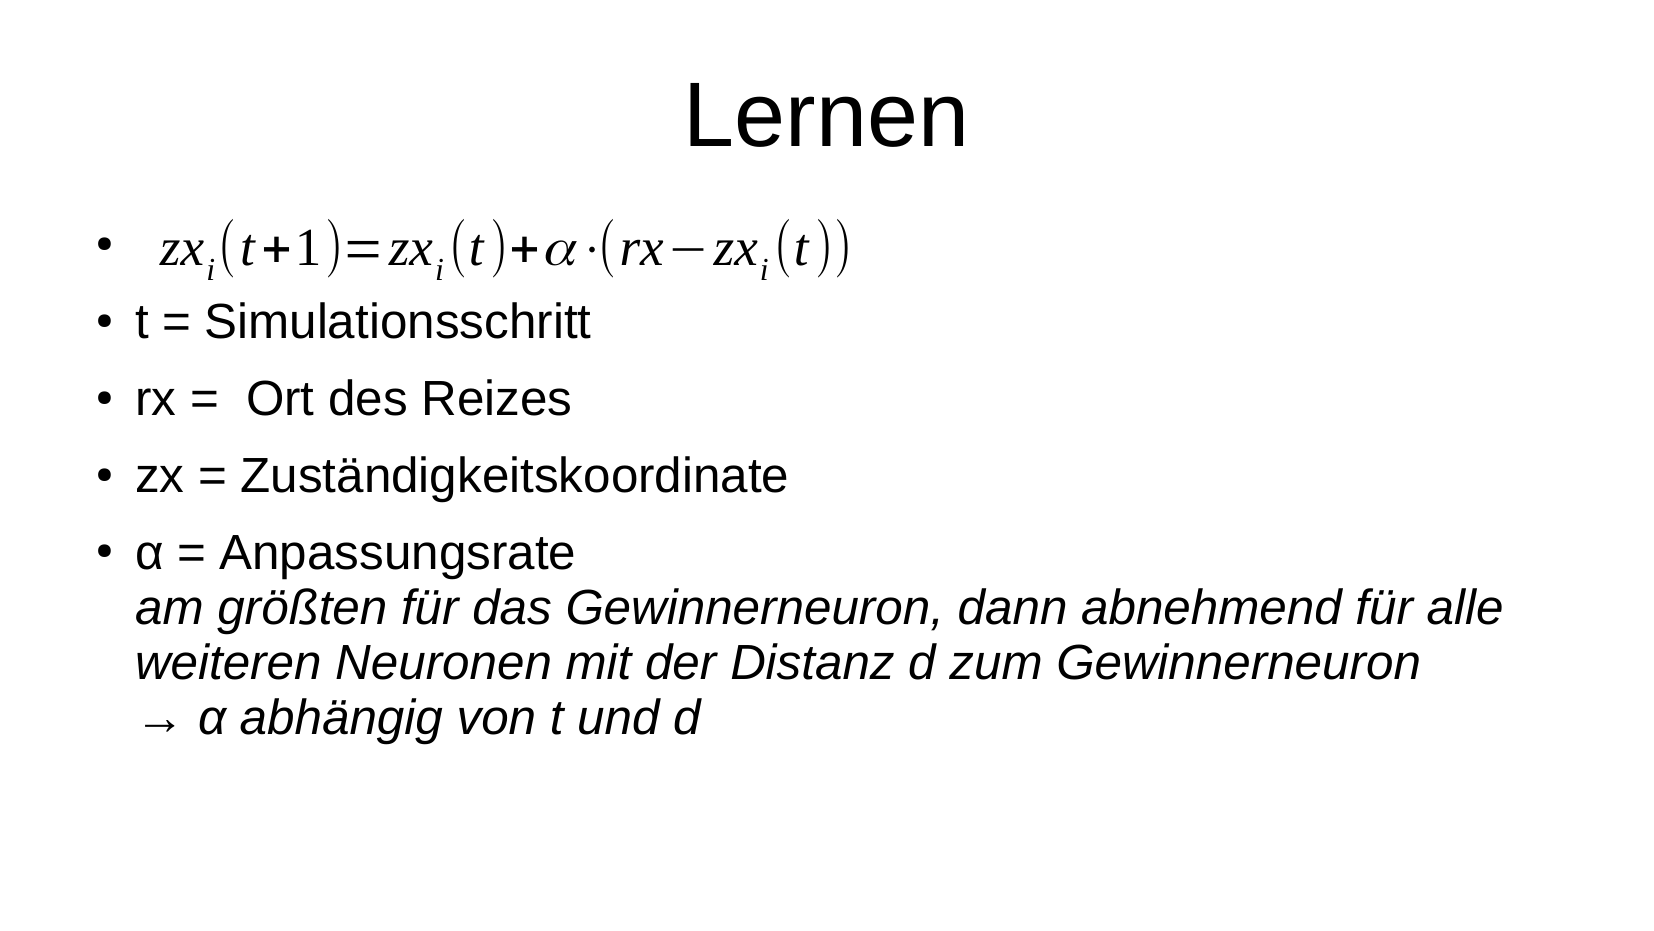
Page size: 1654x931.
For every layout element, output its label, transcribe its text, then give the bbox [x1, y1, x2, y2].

list t = Simulationsschritt rx = Ort des Reizes zx = Zuständigkeitskoordinate α = Anpassungsrate am größten für das Gewinnerneuron, dann abnehmend für alle weiteren Neuronen mit der Distanz d zum Gewinnerneuron → α abhängig von t und d [82, 217, 1571, 758]
title Lernen [82, 37, 1571, 193]
chart [147, 217, 861, 287]
